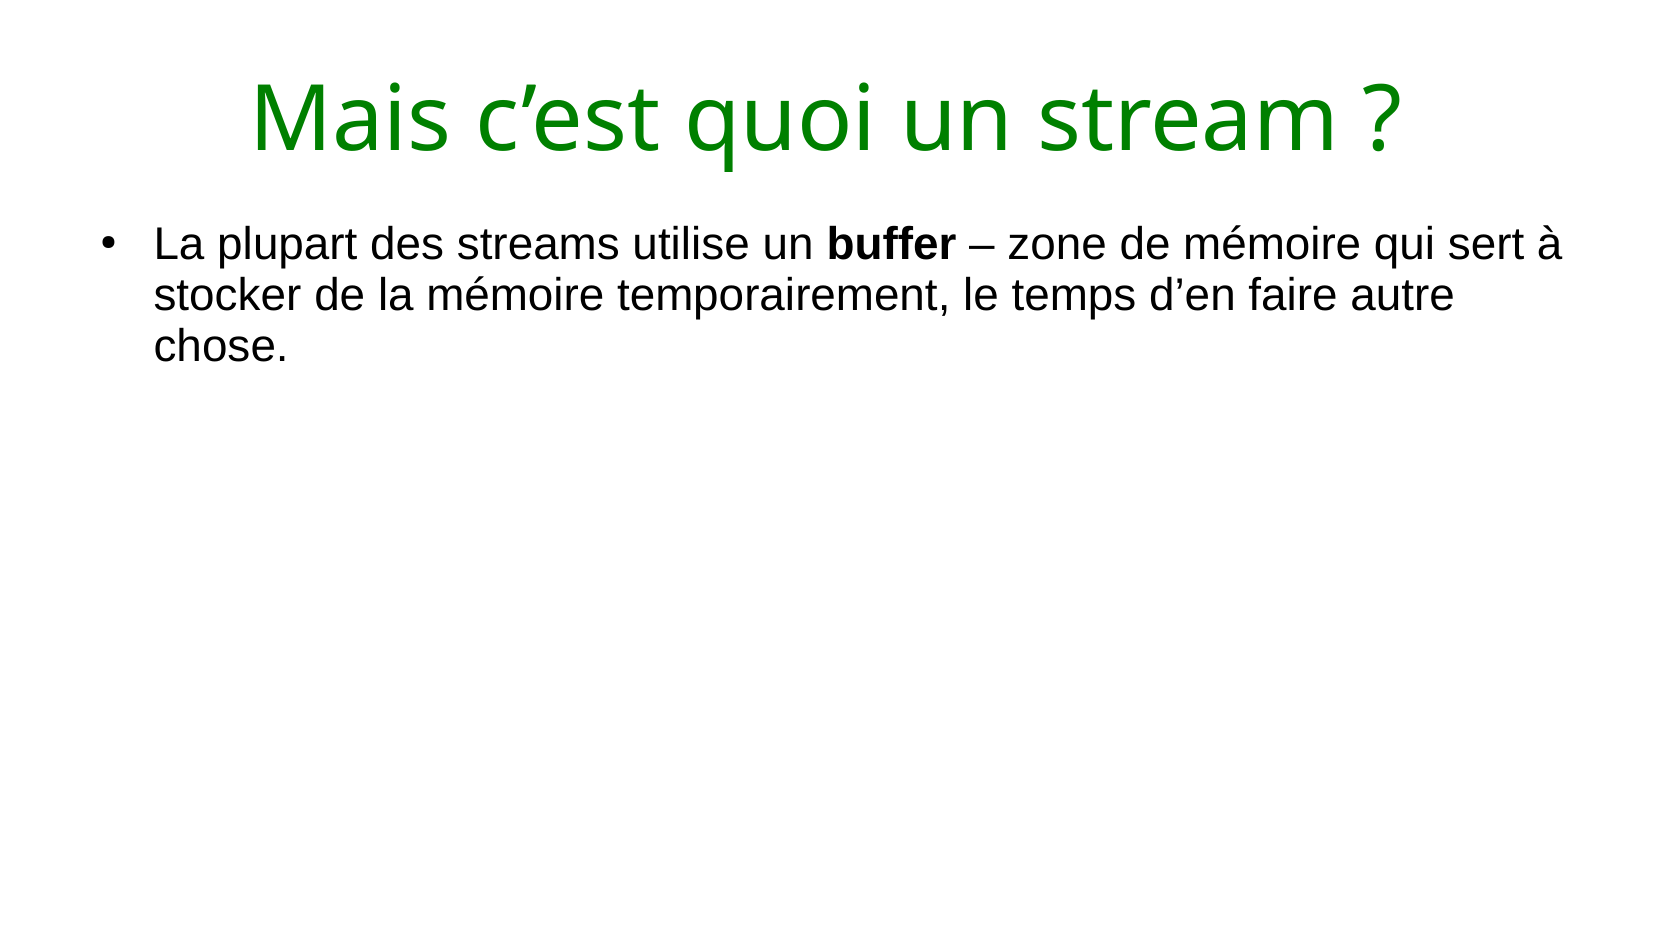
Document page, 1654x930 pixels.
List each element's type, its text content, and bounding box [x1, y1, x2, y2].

list La plupart des streams utilise un buffer – zone de mémoire qui sert à stocker de la mémoire temporairement, le temps d’en faire autre chose. [82, 217, 1571, 757]
title Mais c’est quoi un stream ? [82, 37, 1571, 193]
